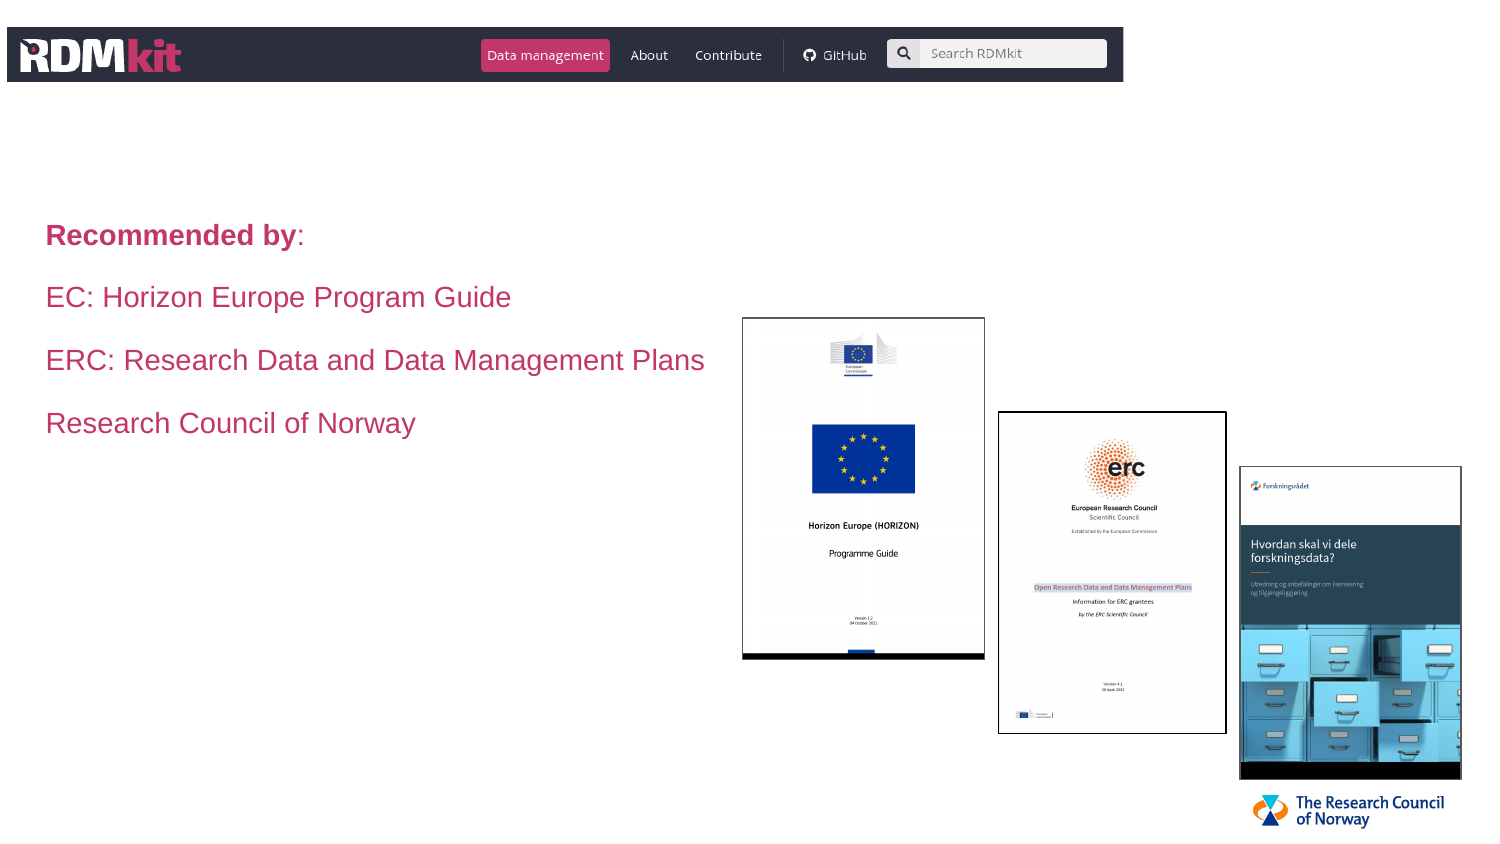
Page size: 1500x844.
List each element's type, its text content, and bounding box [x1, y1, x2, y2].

text_box Recommended by: EC: Horizon Europe Program Guide ERC: Research Data and Data Management Plans Research Council of Norway [45, 198, 744, 358]
picture [1252, 794, 1449, 829]
picture [7, 27, 1124, 104]
picture [743, 318, 984, 659]
picture [1240, 467, 1461, 779]
picture [999, 412, 1226, 733]
